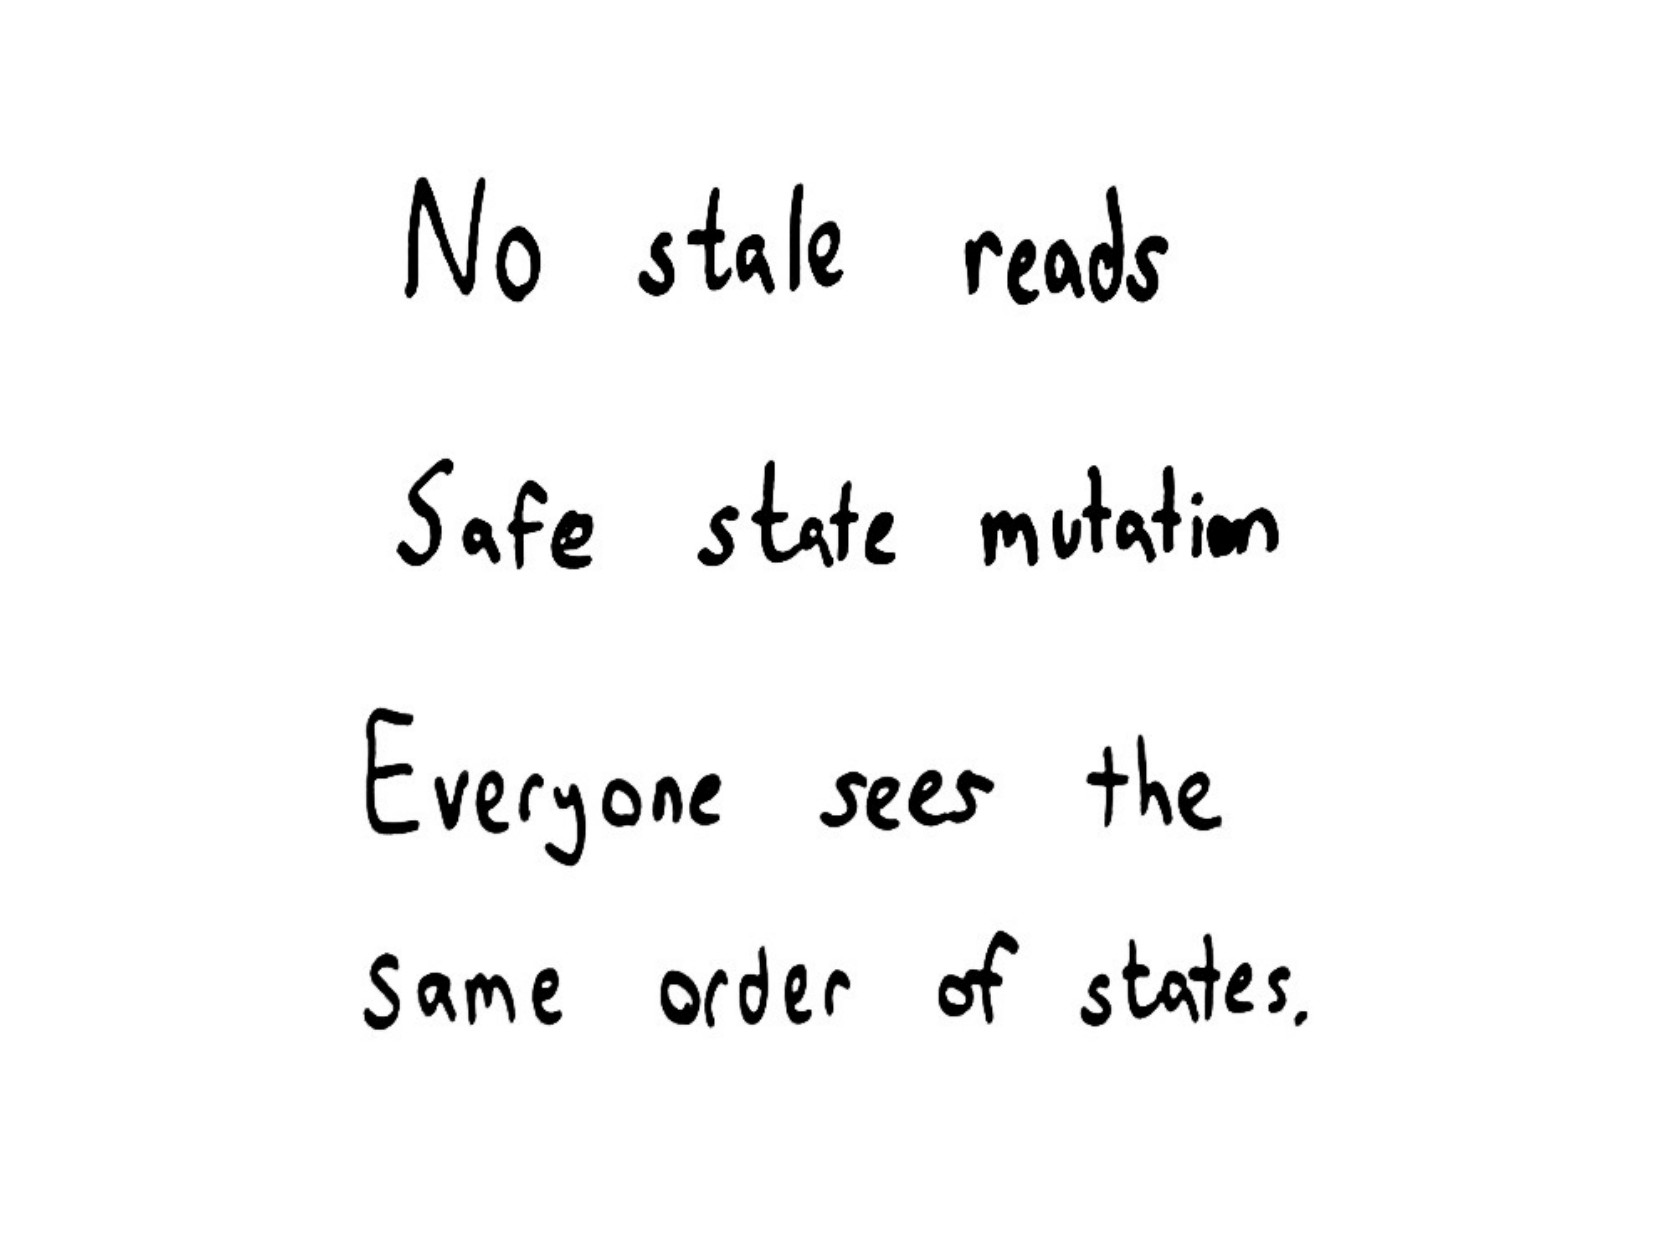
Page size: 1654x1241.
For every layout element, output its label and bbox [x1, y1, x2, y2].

picture [308, 89, 1366, 1097]
